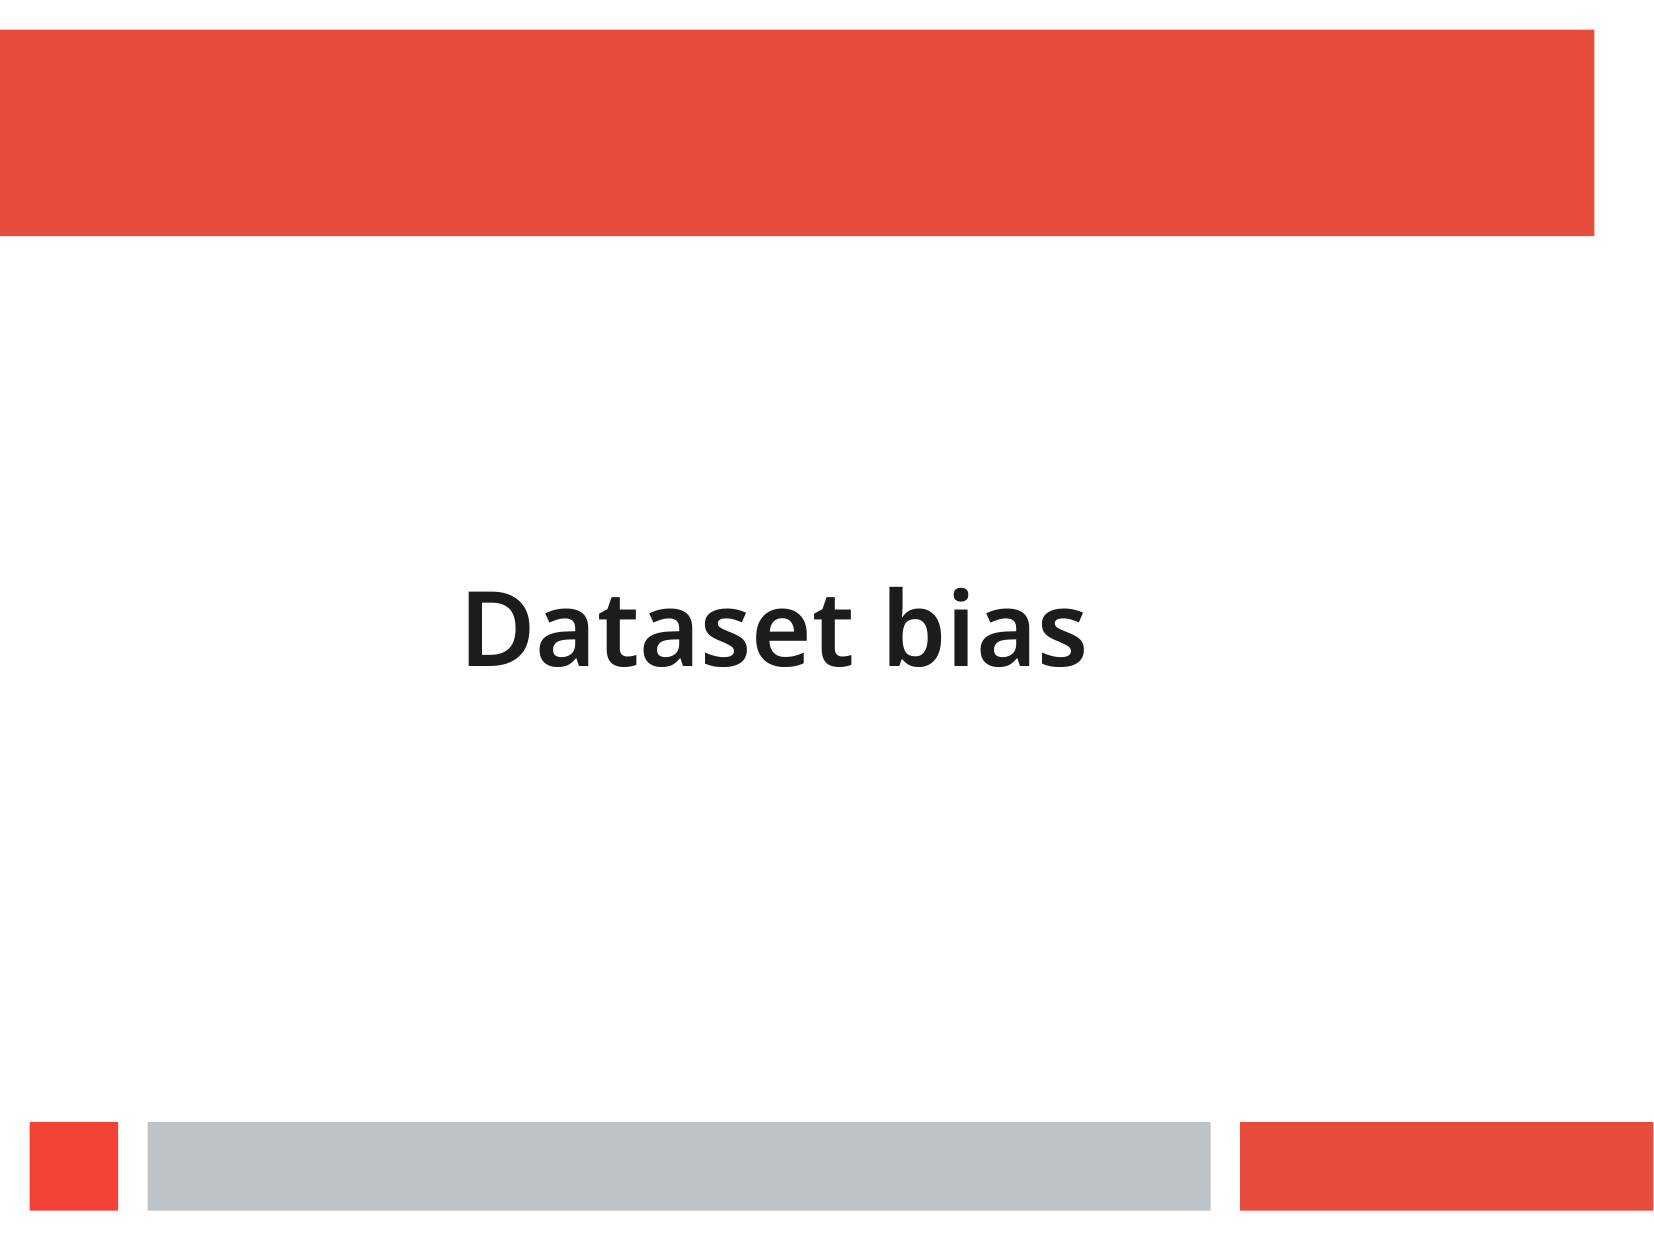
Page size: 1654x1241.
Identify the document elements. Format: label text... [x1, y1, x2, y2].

list Dataset bias [459, 555, 1654, 1241]
